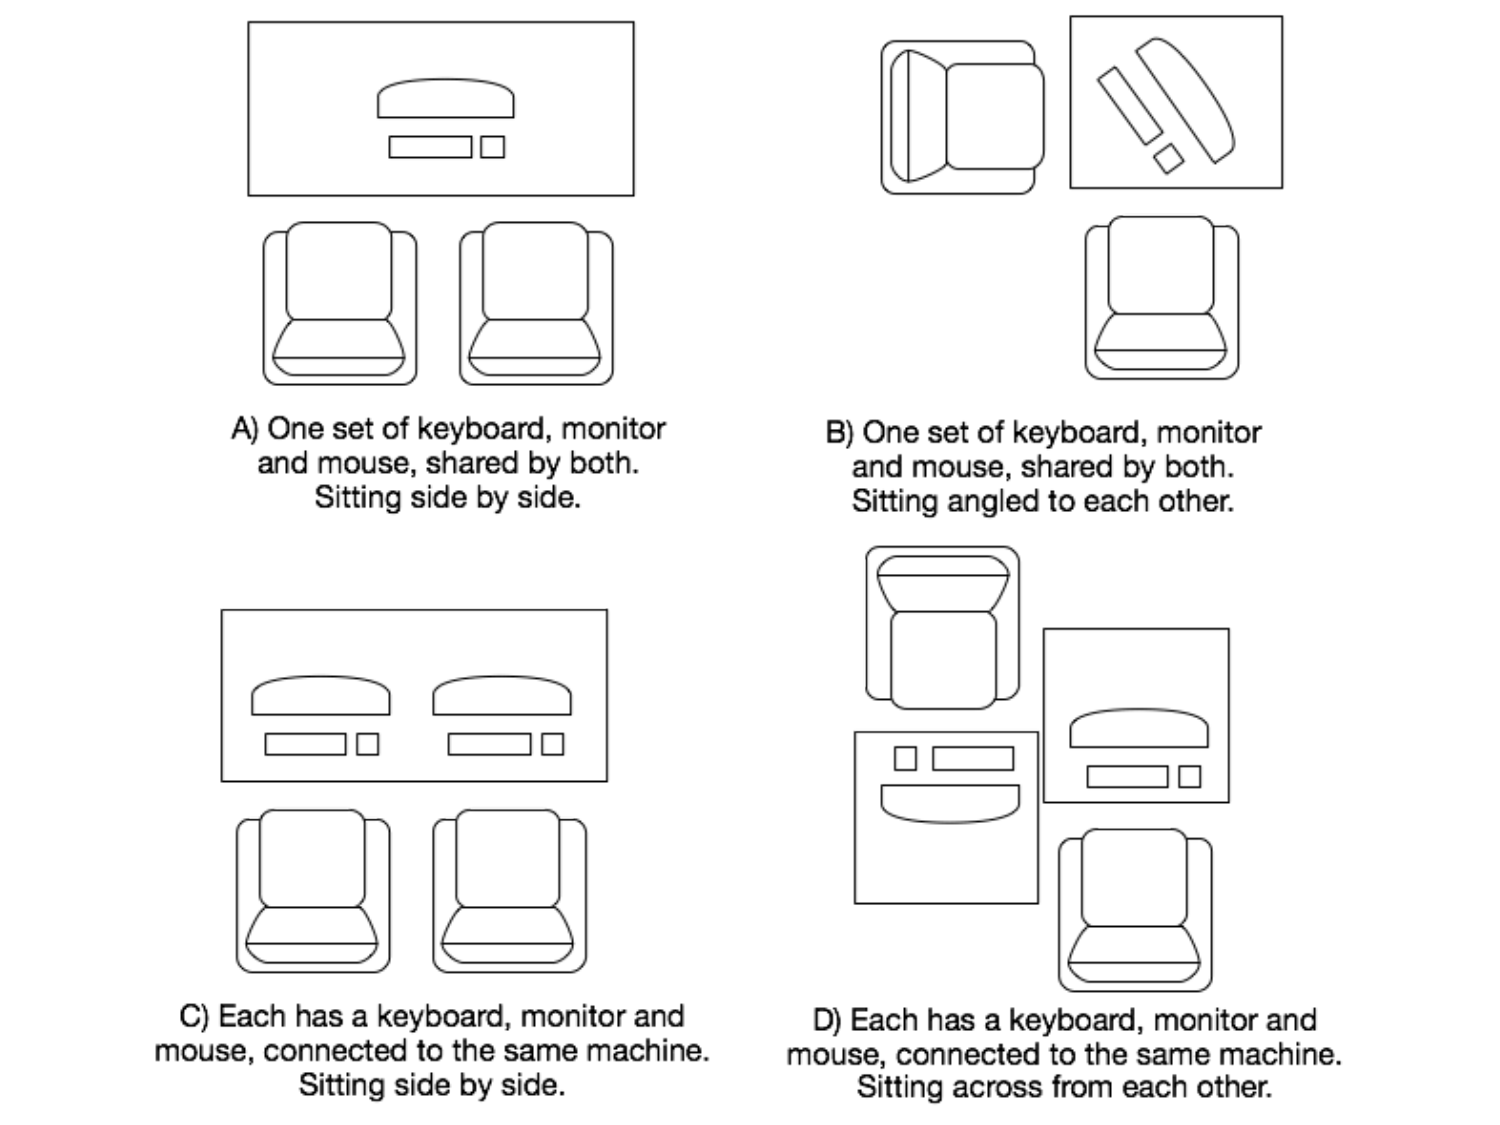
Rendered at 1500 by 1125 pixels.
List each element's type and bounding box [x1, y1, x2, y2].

picture [141, 12, 1358, 1113]
